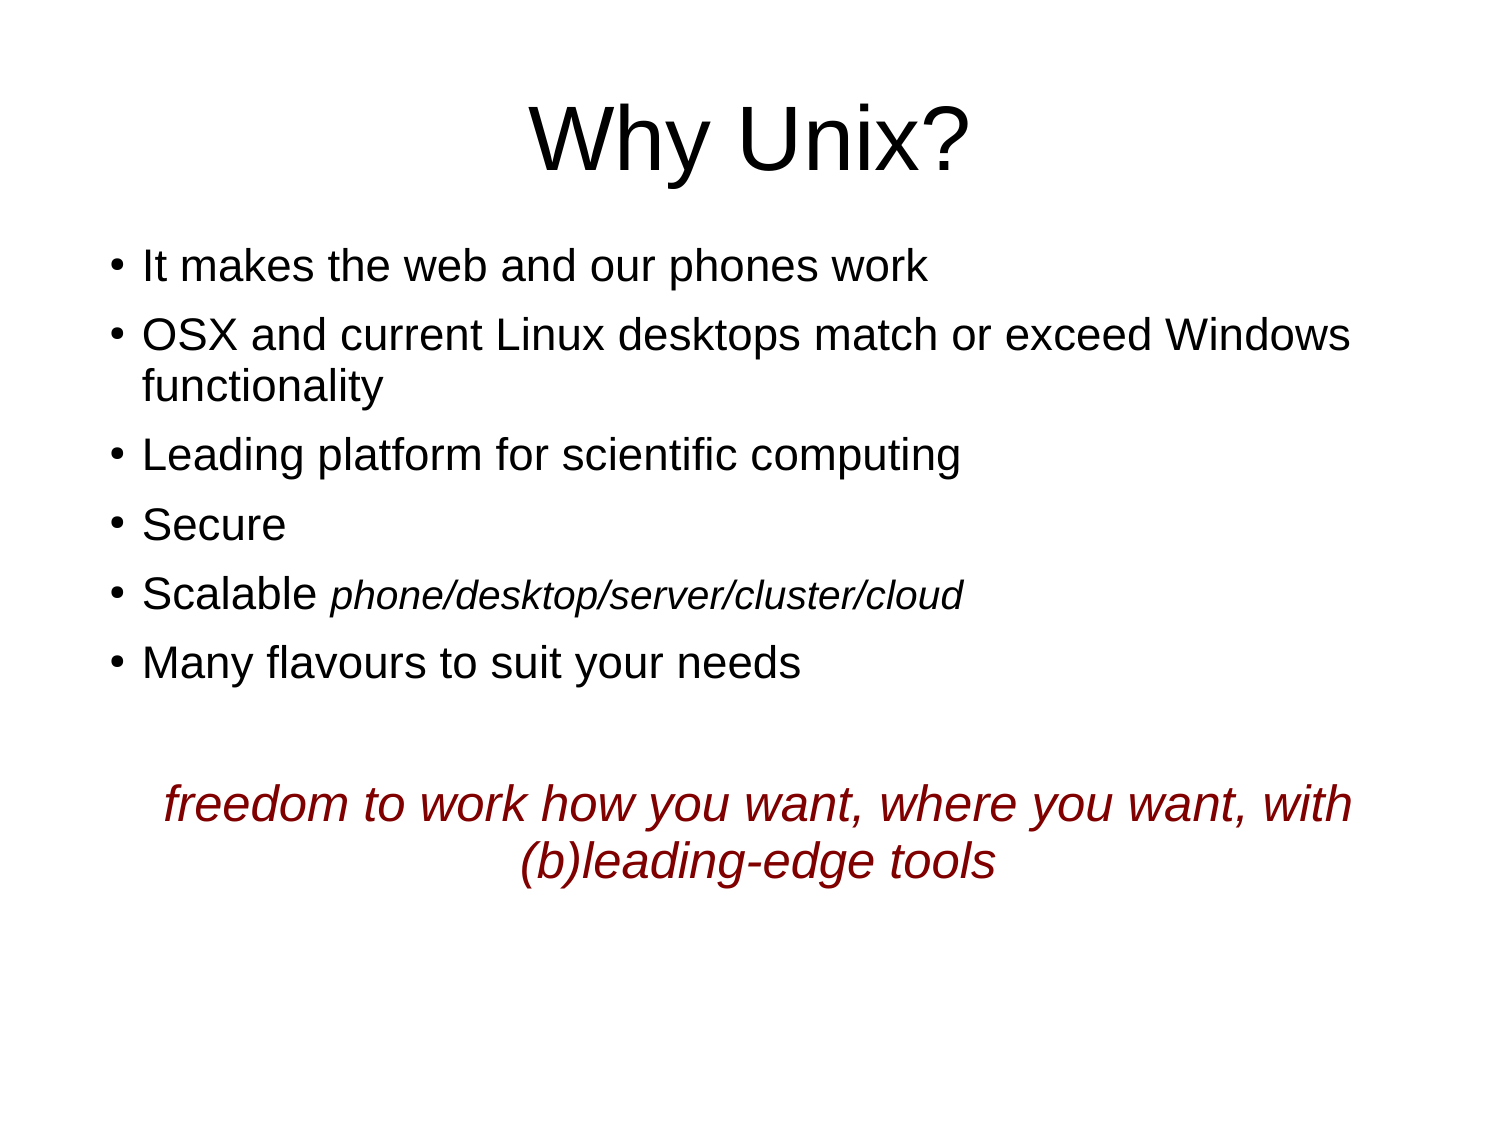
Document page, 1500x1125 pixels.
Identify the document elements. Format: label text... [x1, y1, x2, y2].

list It makes the web and our phones work OSX and current Linux desktops match or exceed Windows functionality Leading platform for scientific computing Secure Scalable phone/desktop/server/cluster/cloud Many flavours to suit your needs freedom to work how you want, where you want, with (b)leading-edge tools [98, 239, 1419, 892]
title Why Unix? [75, 44, 1425, 233]
